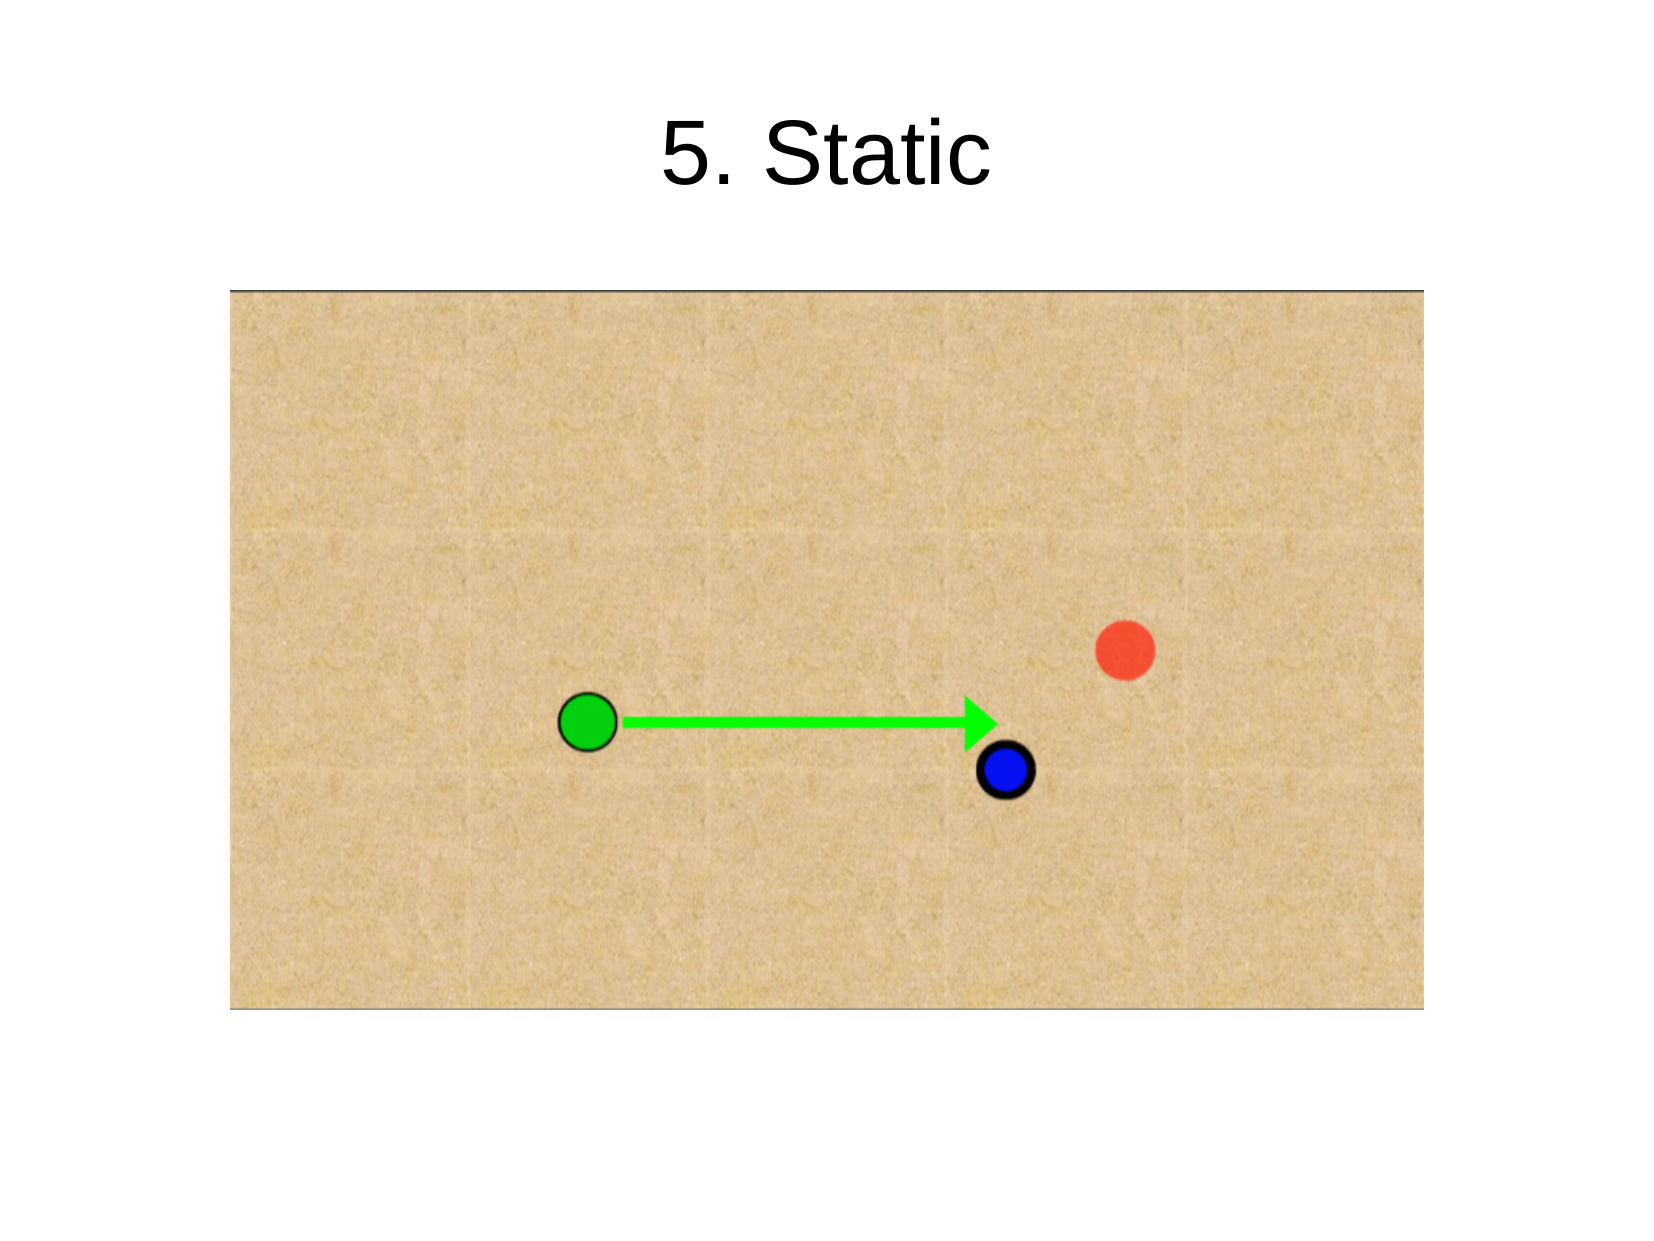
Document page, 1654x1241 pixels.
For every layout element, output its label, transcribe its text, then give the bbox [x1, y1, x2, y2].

title 5. Static [82, 49, 1571, 257]
picture [230, 290, 1424, 1010]
